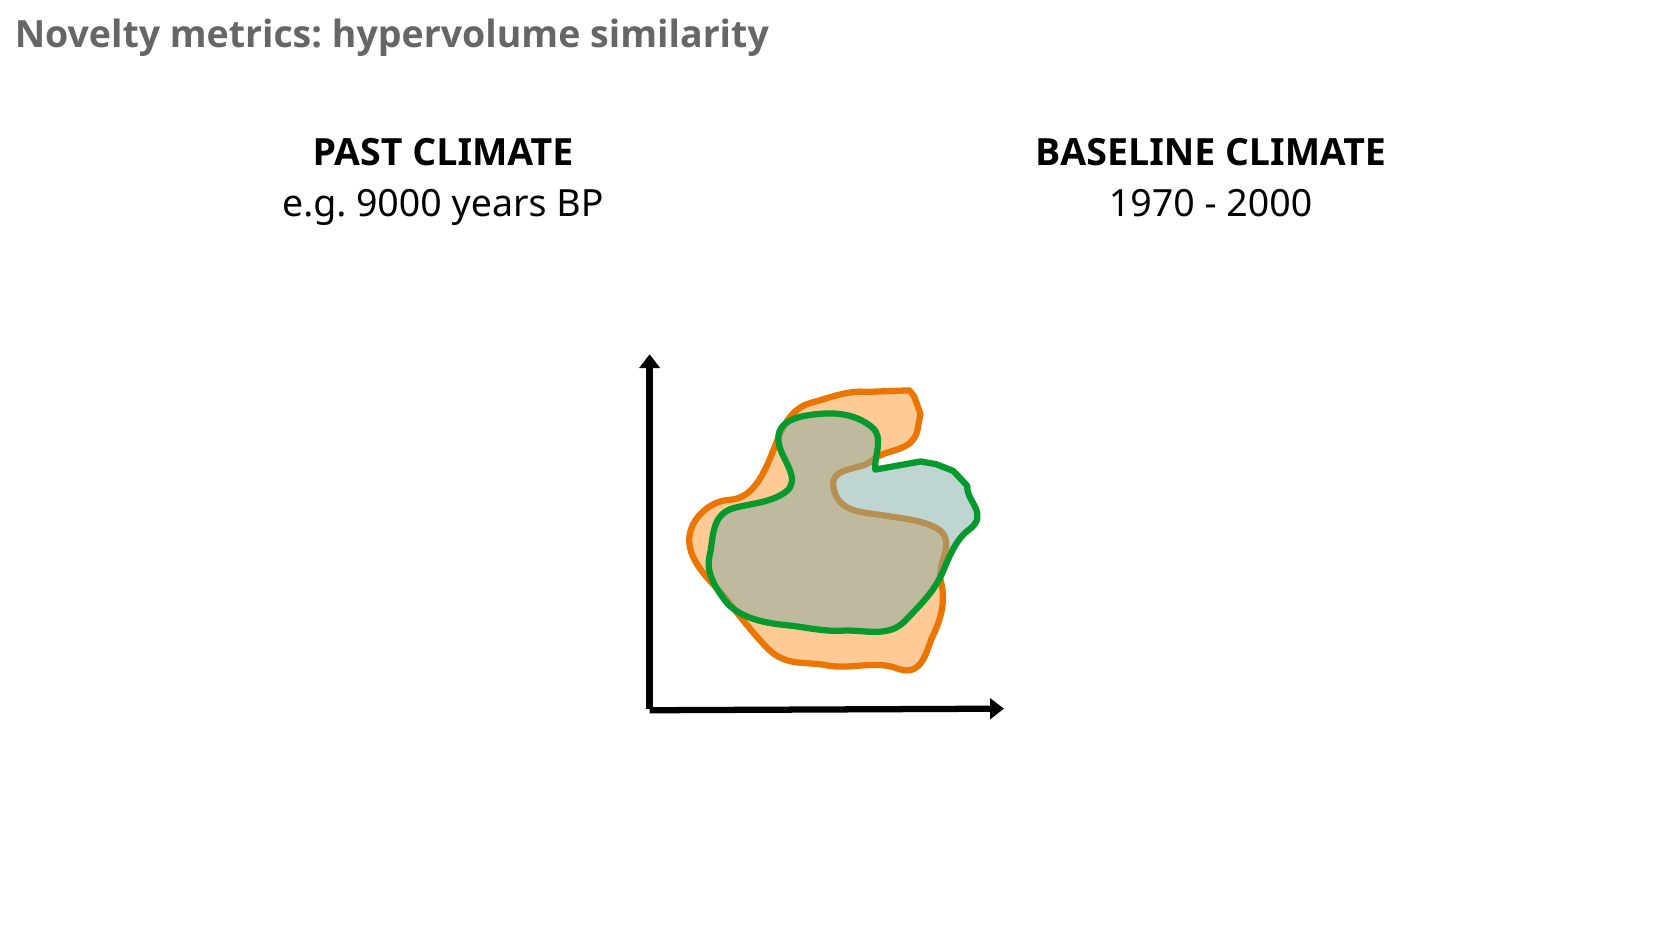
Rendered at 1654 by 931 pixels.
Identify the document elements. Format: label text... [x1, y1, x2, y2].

text_box [689, 390, 978, 671]
text_box Novelty metrics: hypervolume similarity [0, 0, 1654, 118]
text_box BASELINE CLIMATE 1970 - 2000 [1003, 118, 1418, 236]
text_box PAST CLIMATE e.g. 9000 years BP [236, 118, 650, 235]
